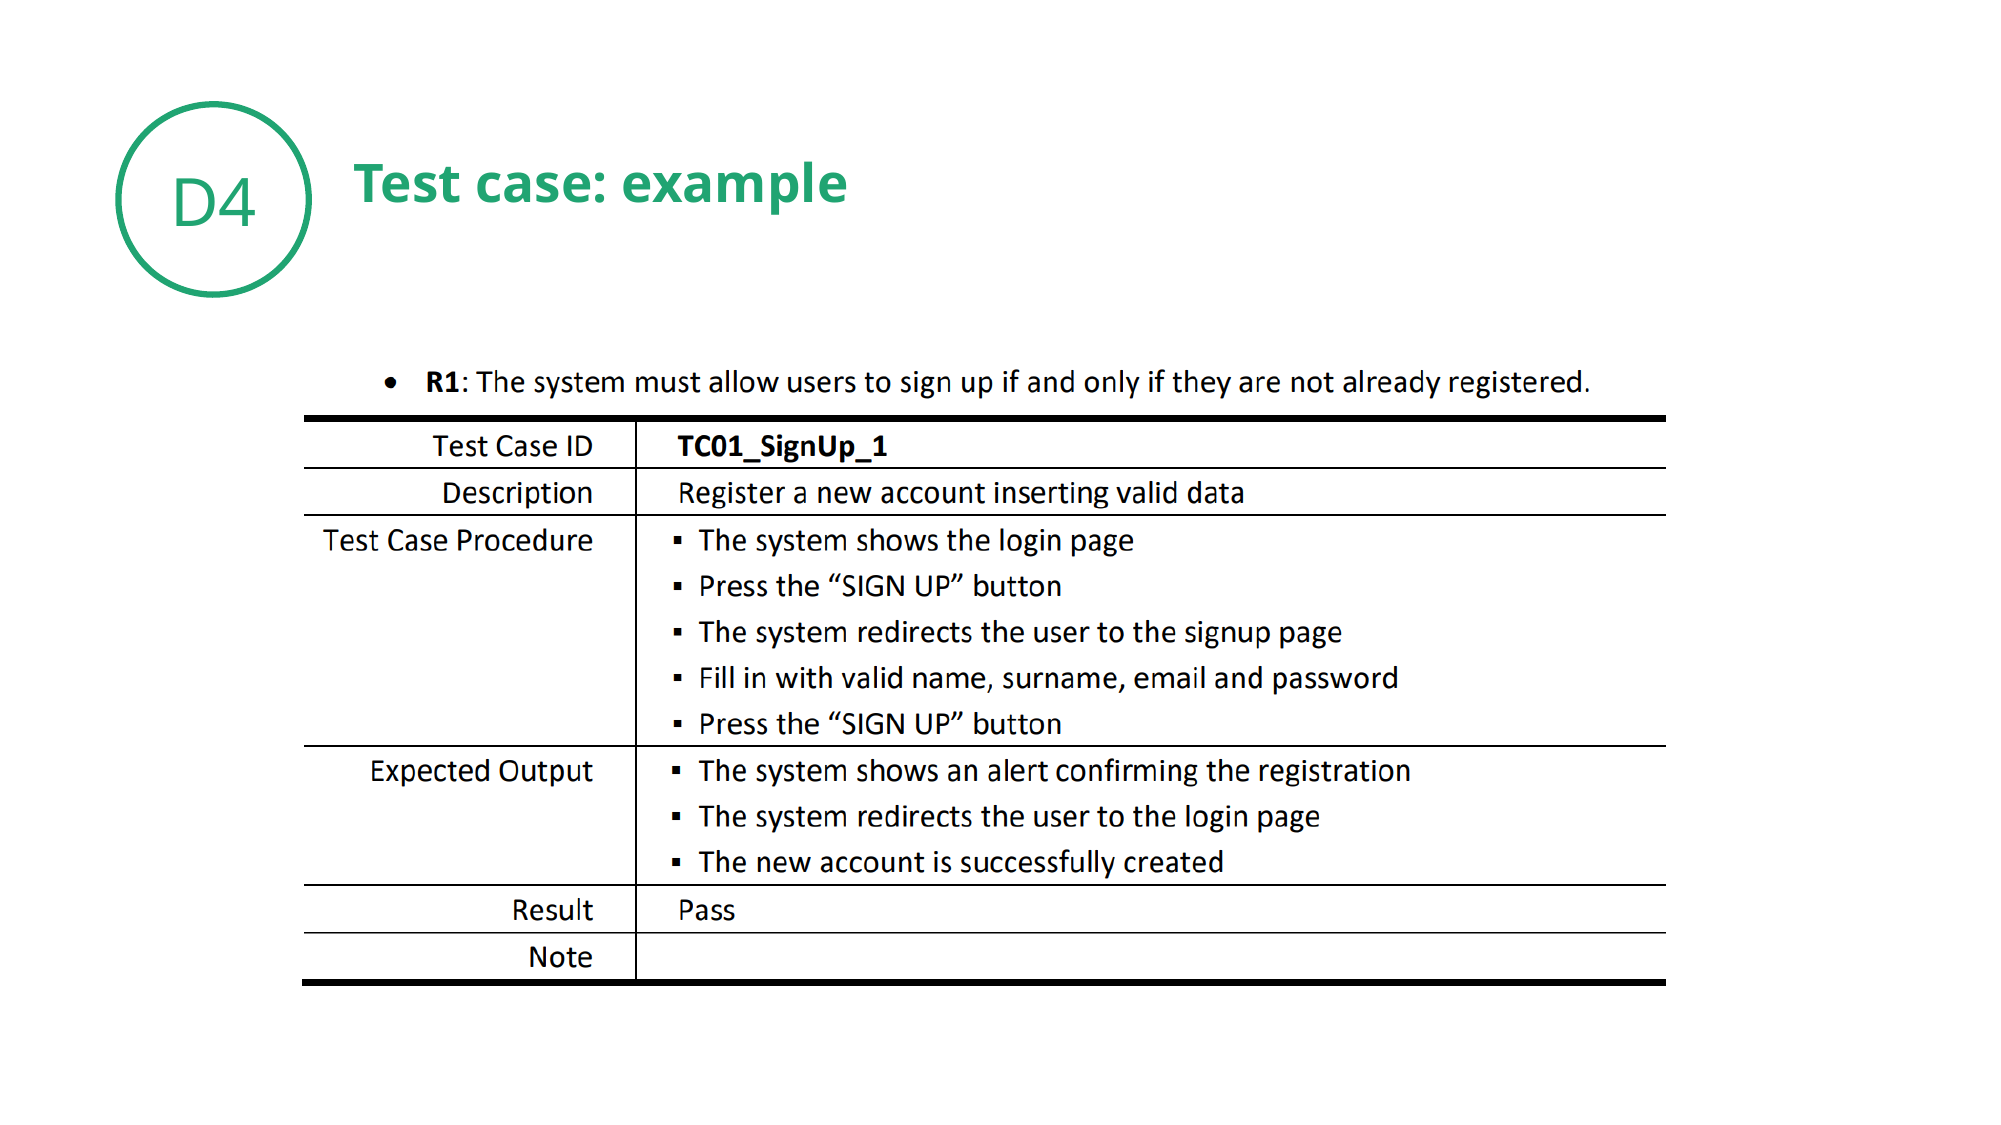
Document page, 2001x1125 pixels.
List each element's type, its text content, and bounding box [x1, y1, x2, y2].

list Test case: example [338, 149, 1785, 223]
picture [270, 357, 1730, 993]
text_box D4 [118, 104, 309, 295]
